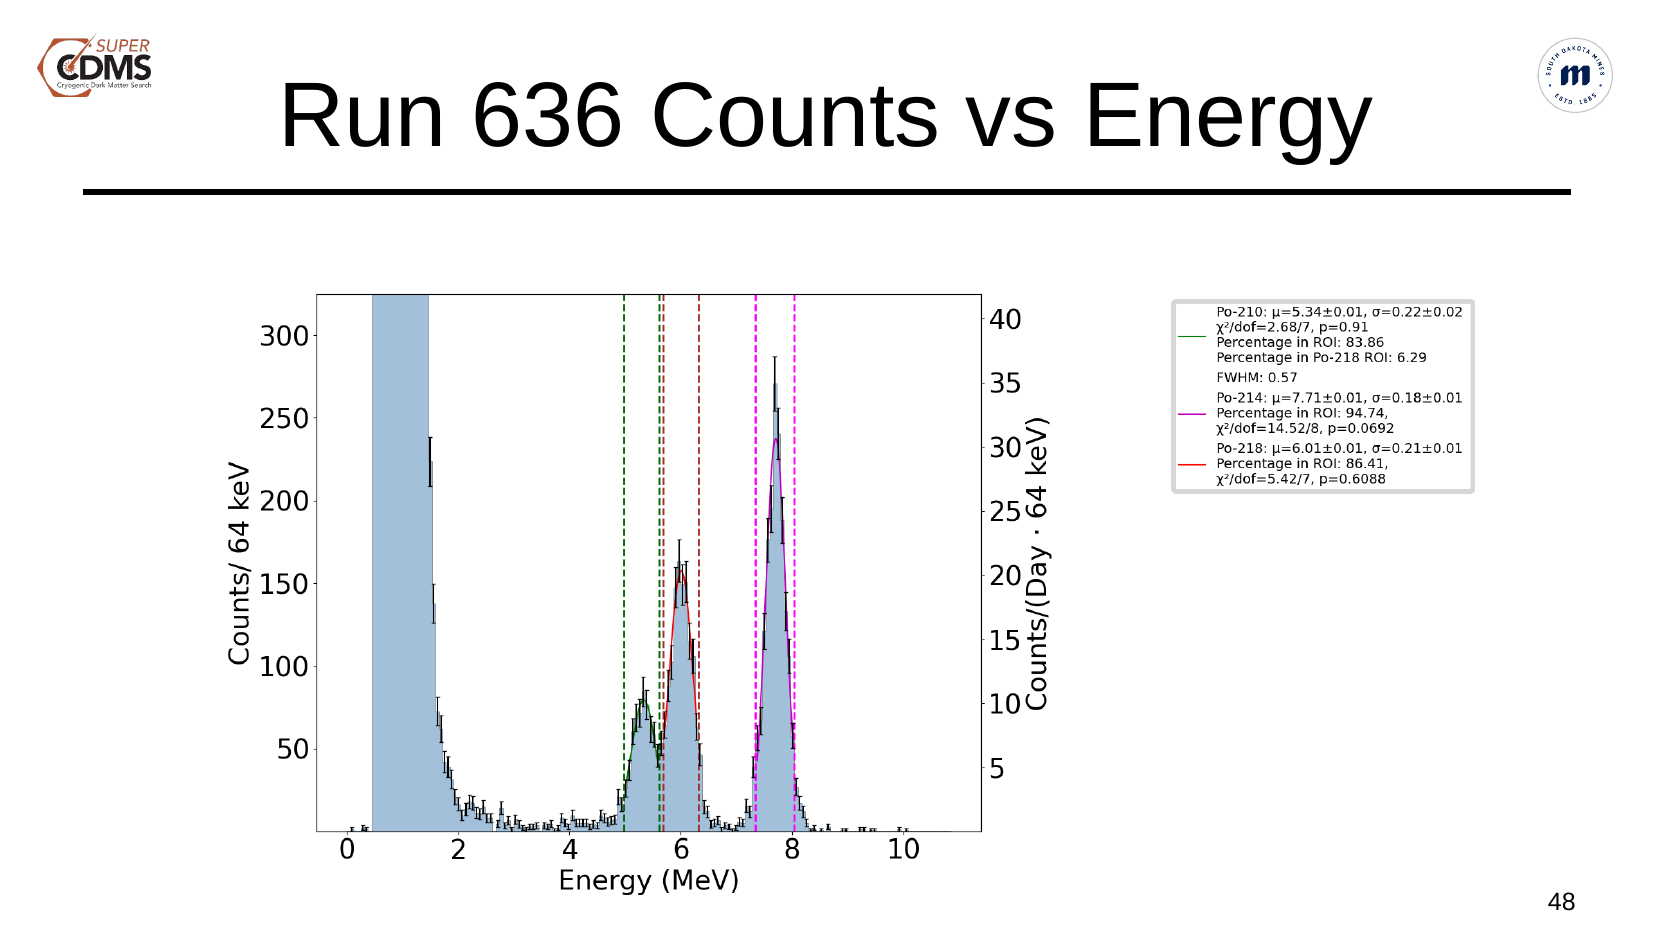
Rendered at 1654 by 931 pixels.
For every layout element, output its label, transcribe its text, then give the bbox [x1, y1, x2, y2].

picture [37, 32, 151, 97]
picture [150, 210, 1479, 908]
title Run 636 Counts vs Energy [82, 37, 1571, 193]
picture [1571, 37, 1613, 113]
